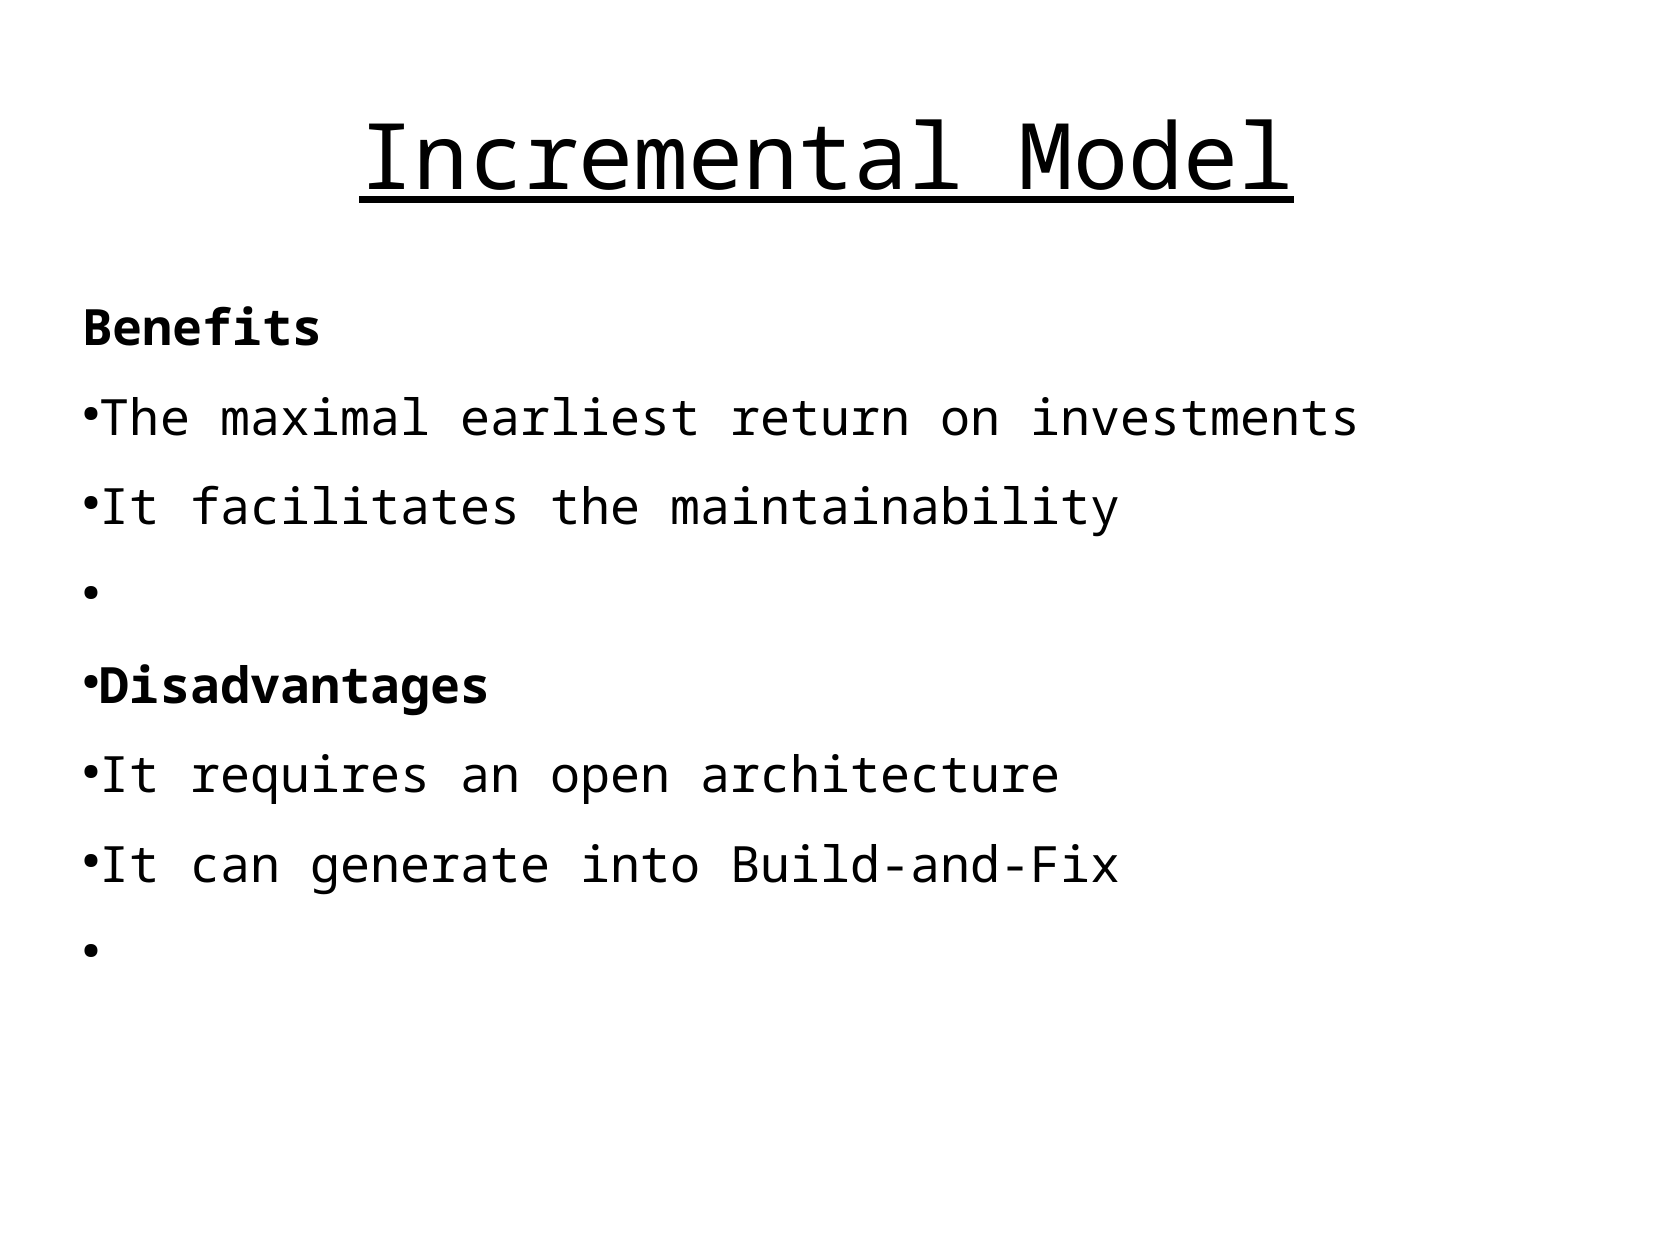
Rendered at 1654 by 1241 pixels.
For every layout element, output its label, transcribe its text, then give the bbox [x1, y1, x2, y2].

title Incremental Model [82, 49, 1571, 257]
list Benefits The maximal earliest return on investments It facilitates the maintainability Disadvantages It requires an open architecture It can generate into Build-and-Fix [82, 295, 1571, 1134]
